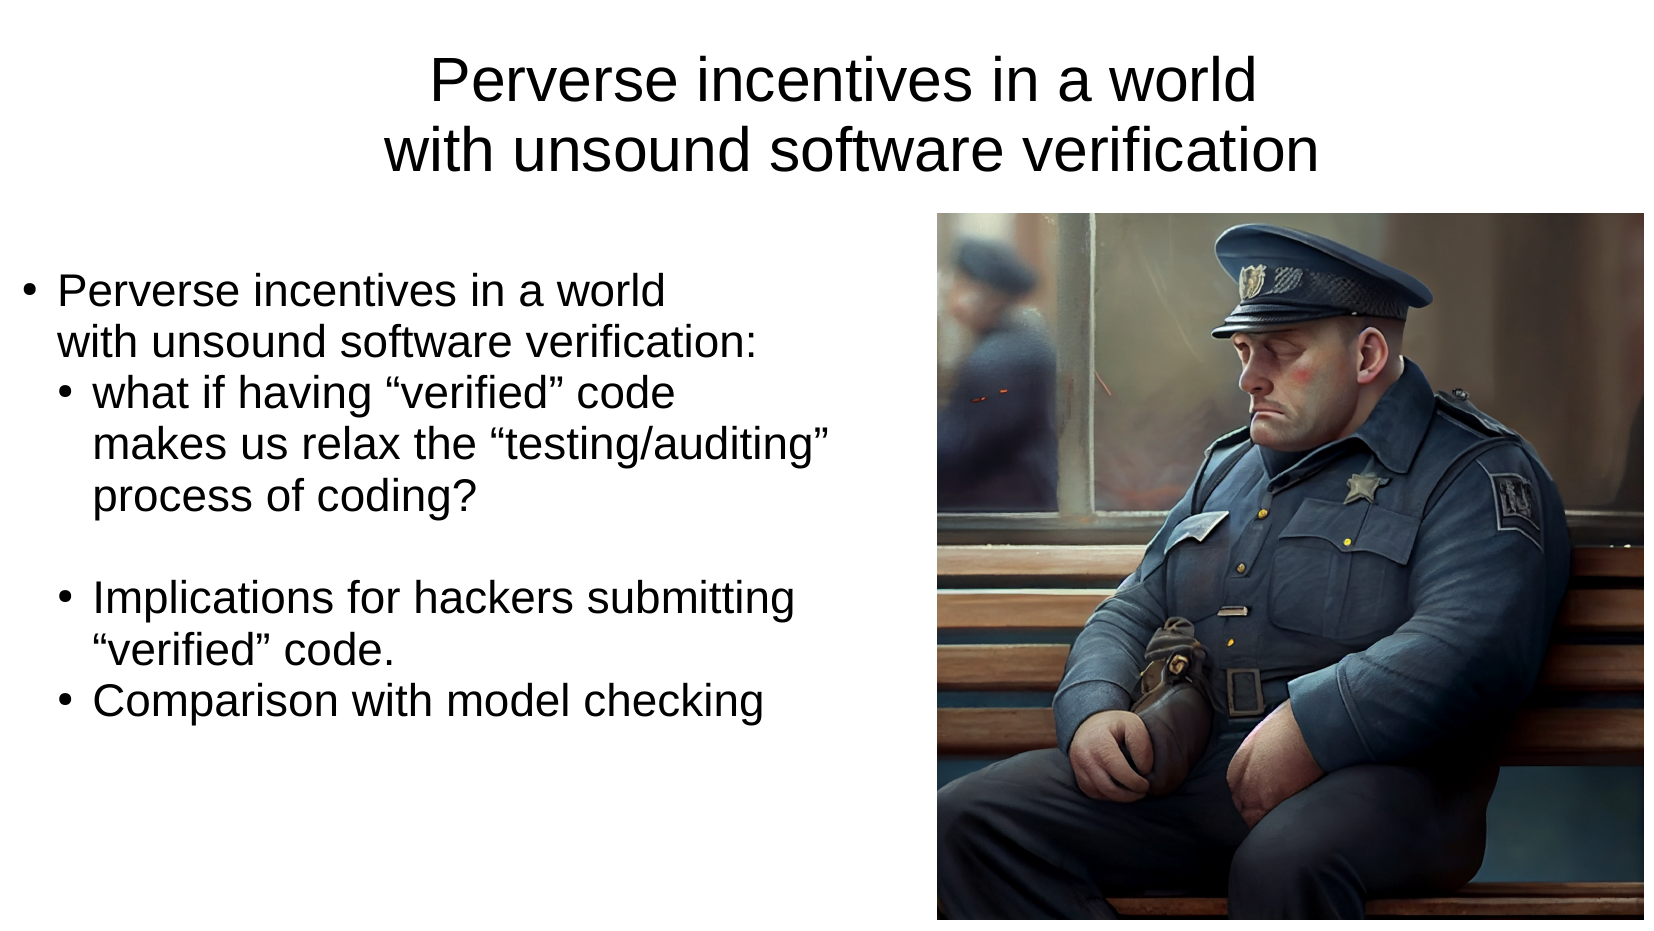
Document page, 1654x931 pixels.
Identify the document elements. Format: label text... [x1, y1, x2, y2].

picture [937, 213, 1644, 920]
text_box Perverse incentives in a world with unsound software verification: what if having “verified” code makes us relax the “testing/auditing” process of coding? Implications for hackers submitting “verified” code. Comparison with model checking [6, 187, 1654, 931]
title Perverse incentives in a world with unsound software verification [82, 37, 1571, 187]
